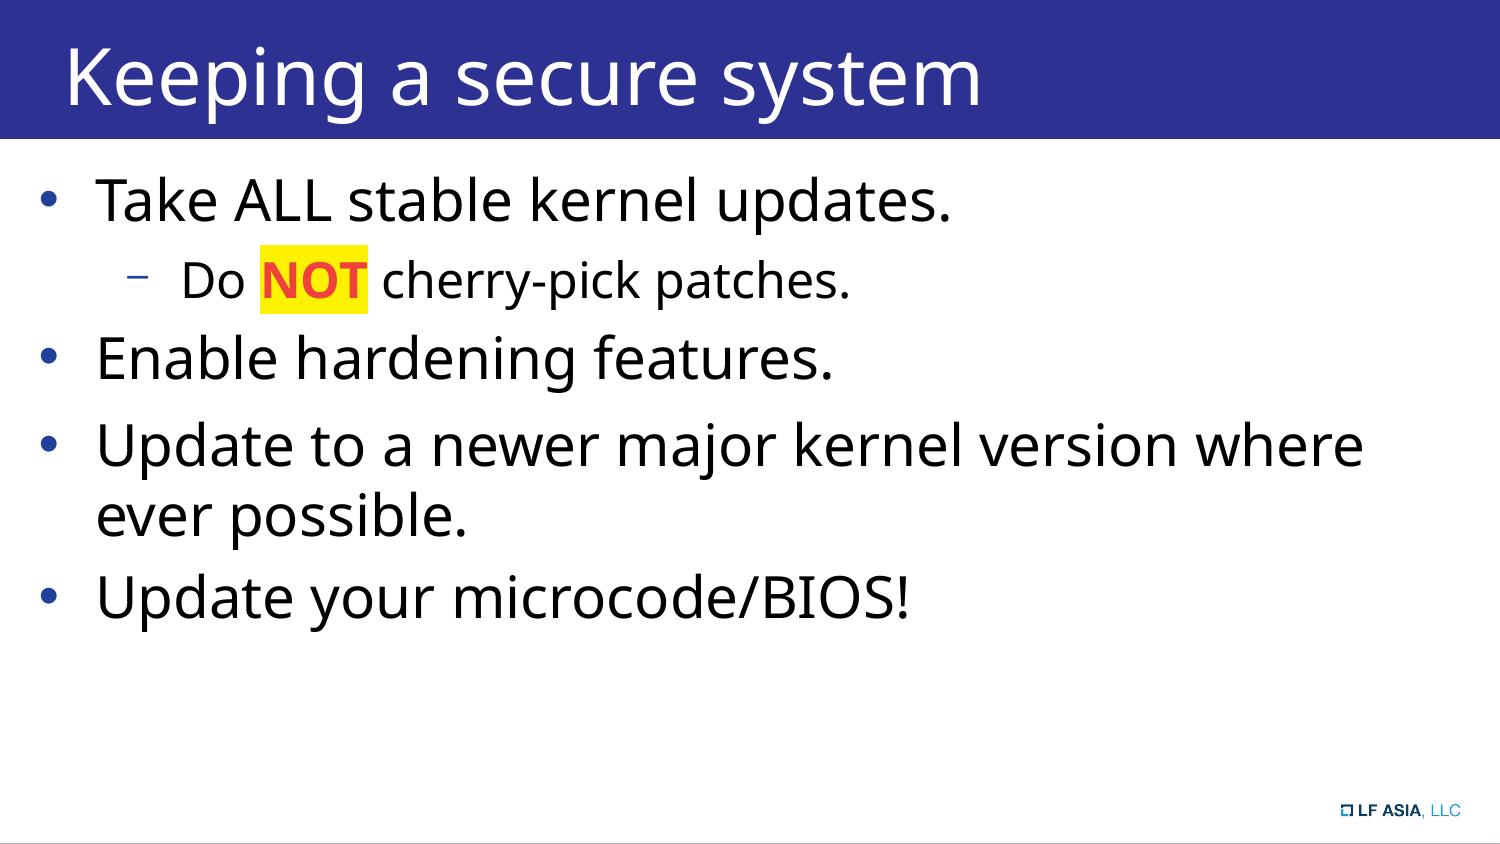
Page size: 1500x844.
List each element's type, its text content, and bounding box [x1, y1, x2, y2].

picture [1379, 803, 1418, 820]
title Keeping a secure system [48, 7, 1425, 140]
list Take ALL stable kernel updates. Do NOT cherry-pick patches. Enable hardening features. Update to a newer major kernel version where ever possible. Update your microcode/BIOS! [23, 155, 1485, 676]
